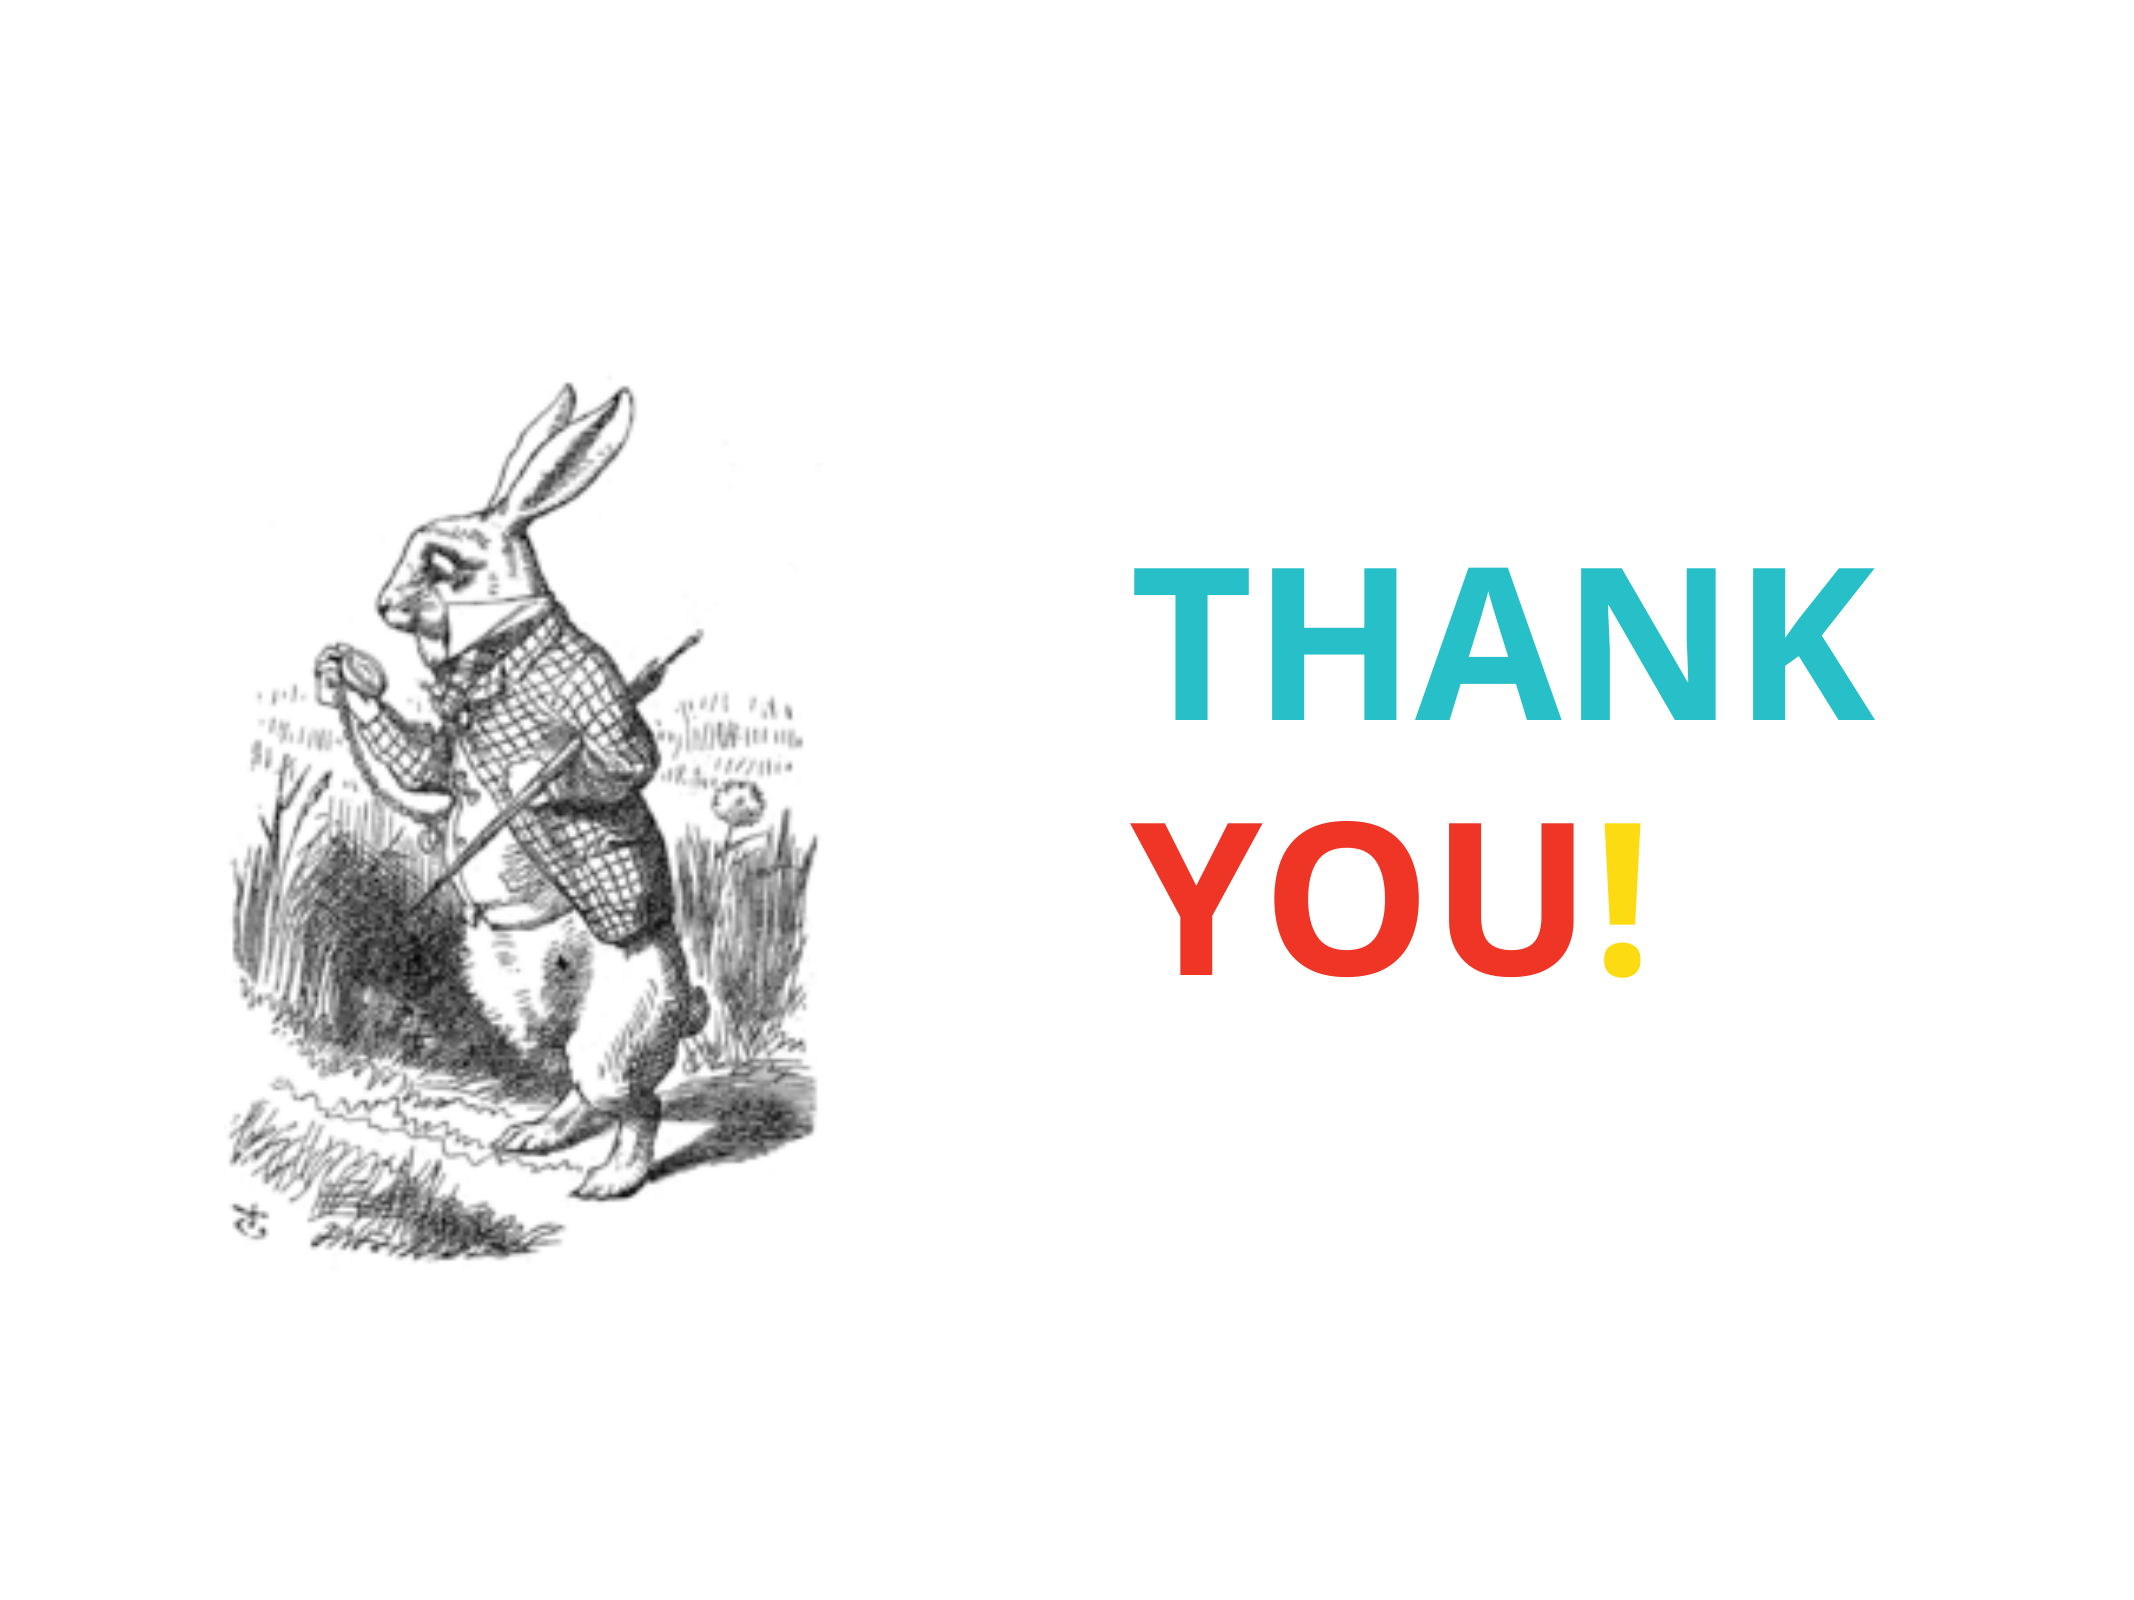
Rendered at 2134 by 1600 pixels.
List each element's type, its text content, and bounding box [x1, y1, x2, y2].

text_box THANK YOU! [1120, 508, 2096, 930]
text_box THANK YOU! [1308, 848, 1385, 930]
picture [224, 374, 825, 1276]
